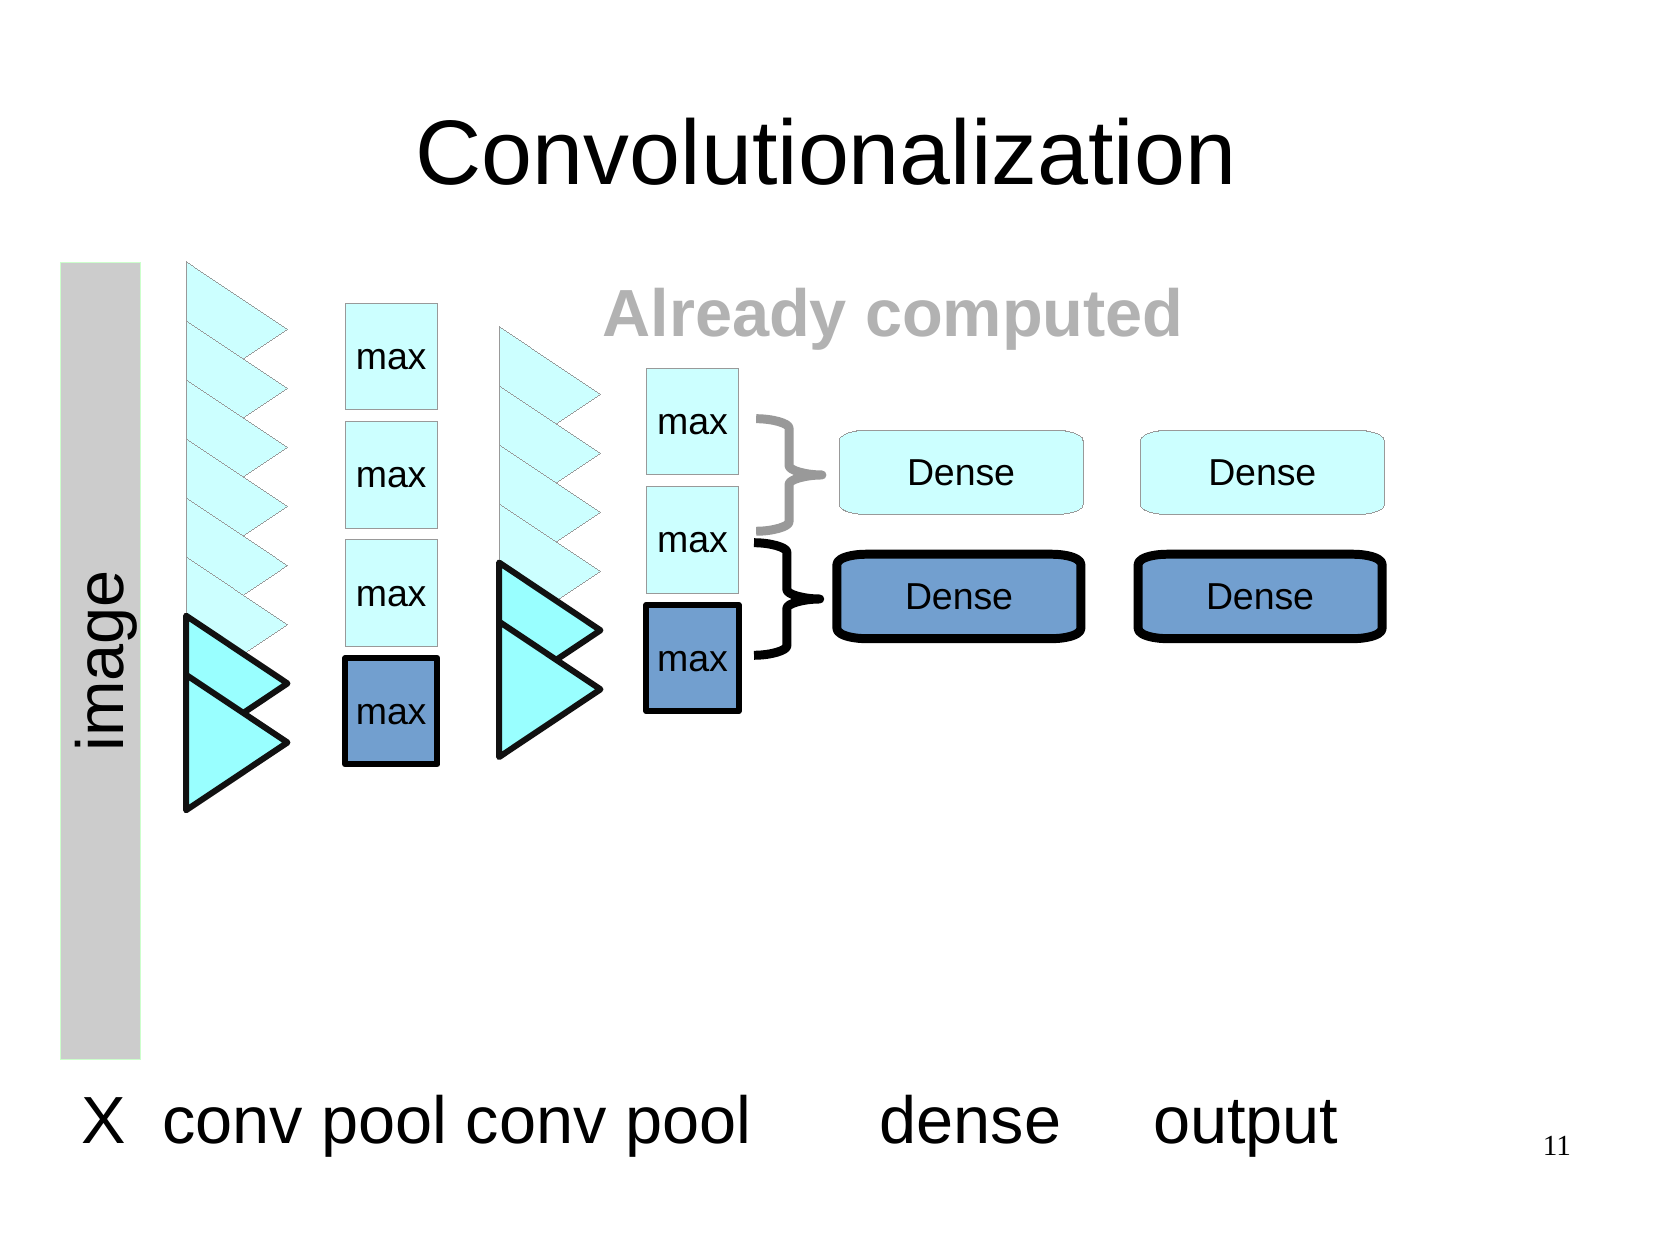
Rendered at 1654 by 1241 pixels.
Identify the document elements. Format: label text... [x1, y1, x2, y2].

text_box max [646, 486, 739, 594]
text_box Dense [836, 554, 1081, 639]
title Convolutionalization [82, 49, 1571, 257]
list X conv pool conv pool dense output [10, 1082, 1440, 1241]
text_box [186, 261, 288, 811]
text_box max [345, 303, 438, 410]
text_box max [345, 421, 438, 529]
text_box Dense [1140, 430, 1385, 515]
text_box max [646, 368, 739, 475]
text_box max [646, 604, 739, 712]
text_box Dense [839, 430, 1084, 515]
text_box Dense [1138, 554, 1383, 639]
text_box max [345, 658, 438, 765]
text_box [499, 326, 601, 758]
text_box image [60, 262, 141, 1060]
text_box max [345, 539, 438, 647]
text_box Already computed [587, 268, 1201, 359]
